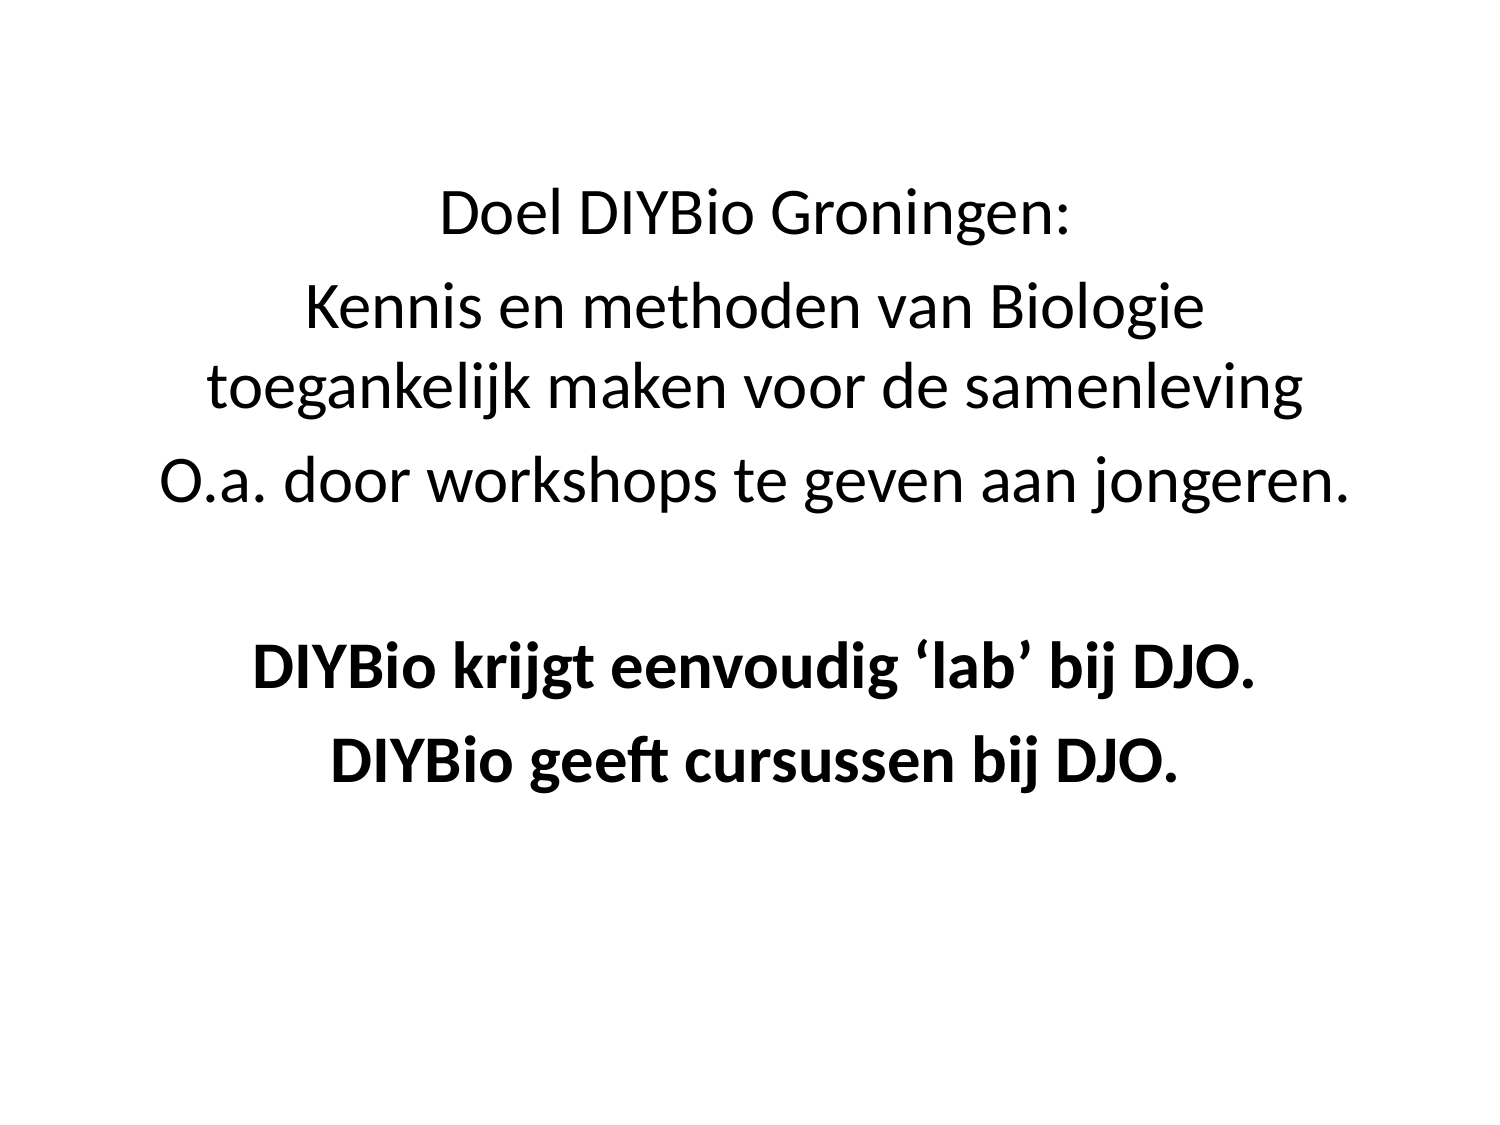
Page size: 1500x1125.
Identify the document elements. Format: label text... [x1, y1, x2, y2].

subtitle Doel DIYBio Groningen: Kennis en methoden van Biologie toegankelijk maken voor de samenleving O.a. door workshops te geven aan jongeren. DIYBio krijgt eenvoudig ‘lab’ bij DJO. DIYBio geeft cursussen bij DJO. [123, 160, 1388, 1035]
